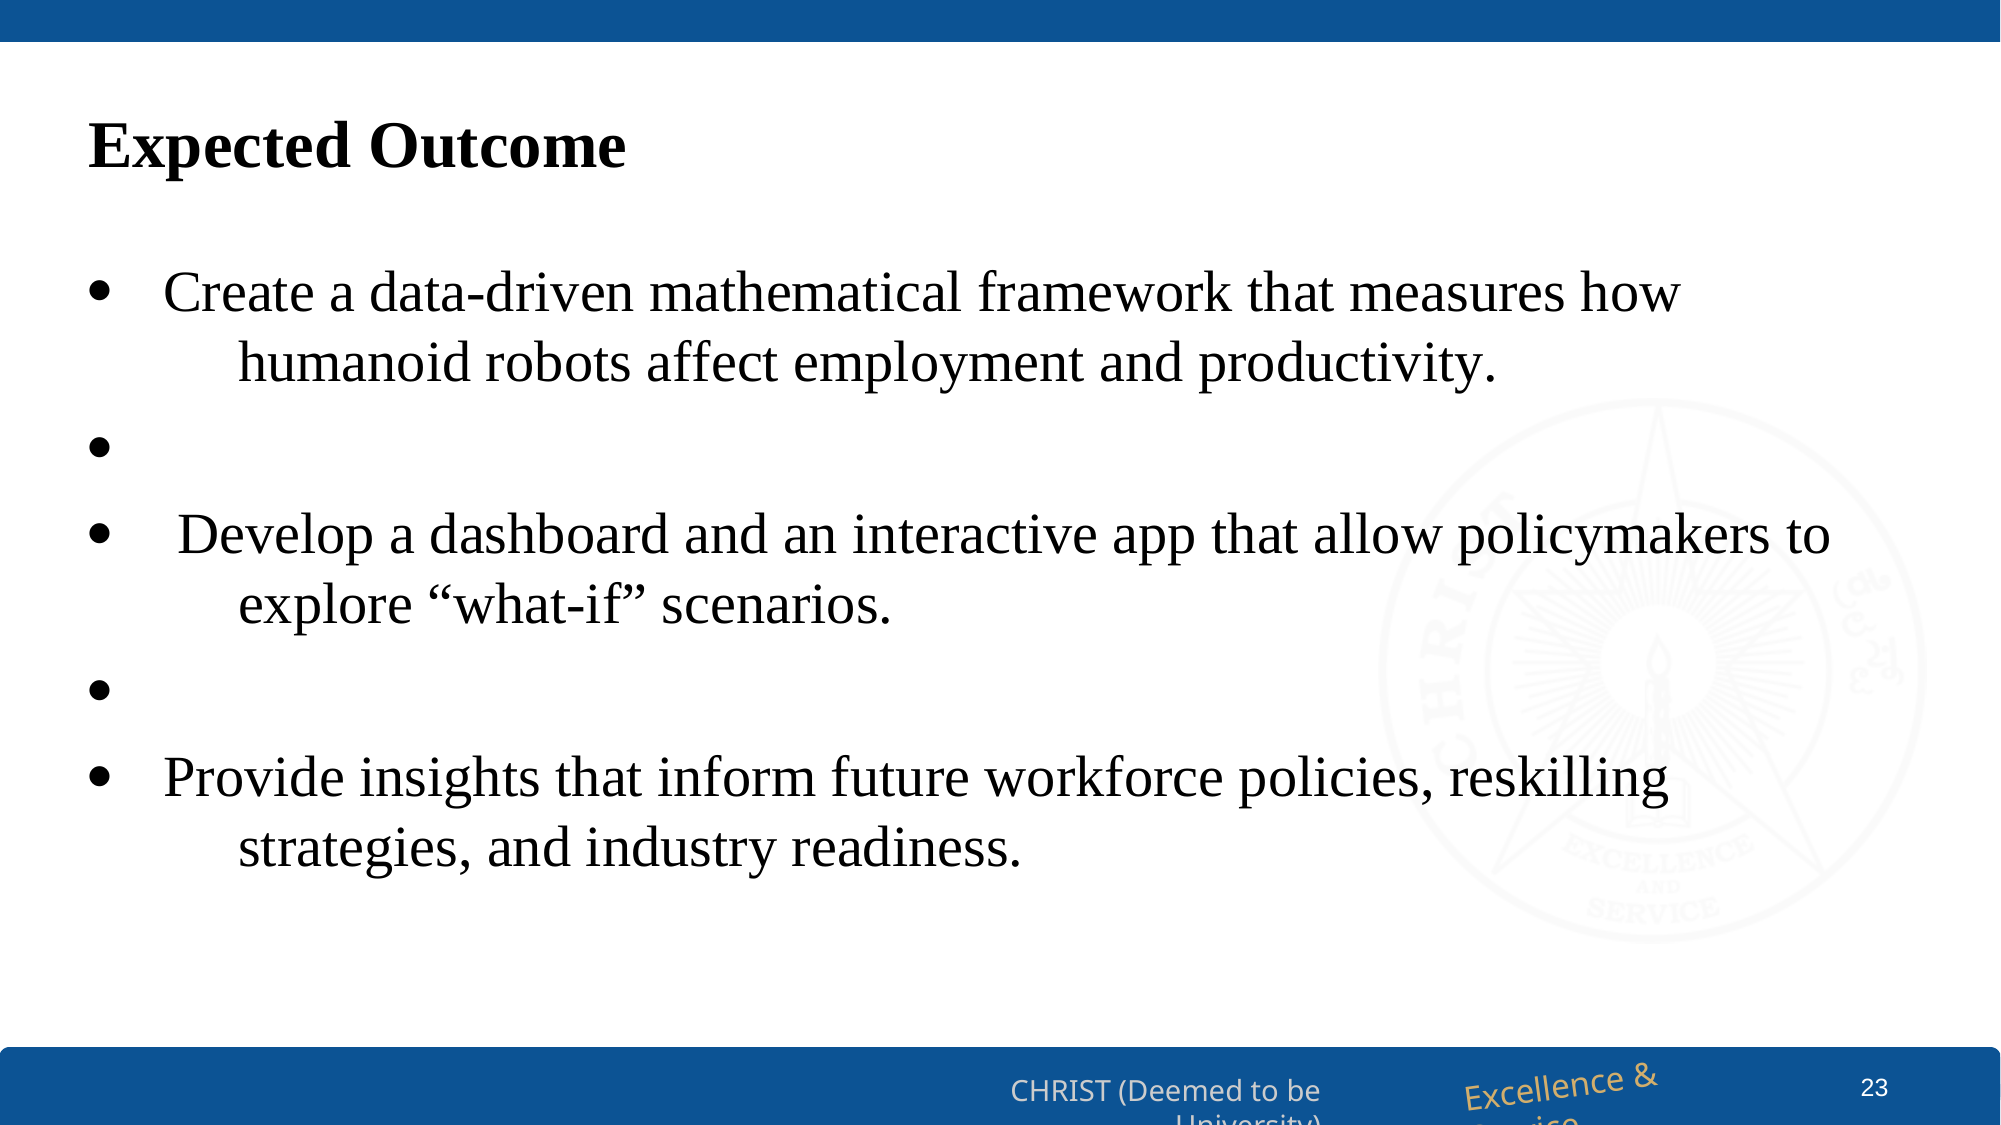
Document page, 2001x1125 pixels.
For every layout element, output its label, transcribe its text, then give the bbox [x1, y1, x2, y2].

title Expected Outcome [68, 80, 1932, 206]
list Create a data-driven mathematical framework that measures how humanoid robots affect employment and productivity. Develop a dashboard and an interactive app that allow policymakers to explore “what-if” scenarios. Provide insights that inform future workforce policies, reskilling strategies, and industry readiness. [68, 232, 1932, 1000]
text_box [1840, 1051, 1961, 1118]
